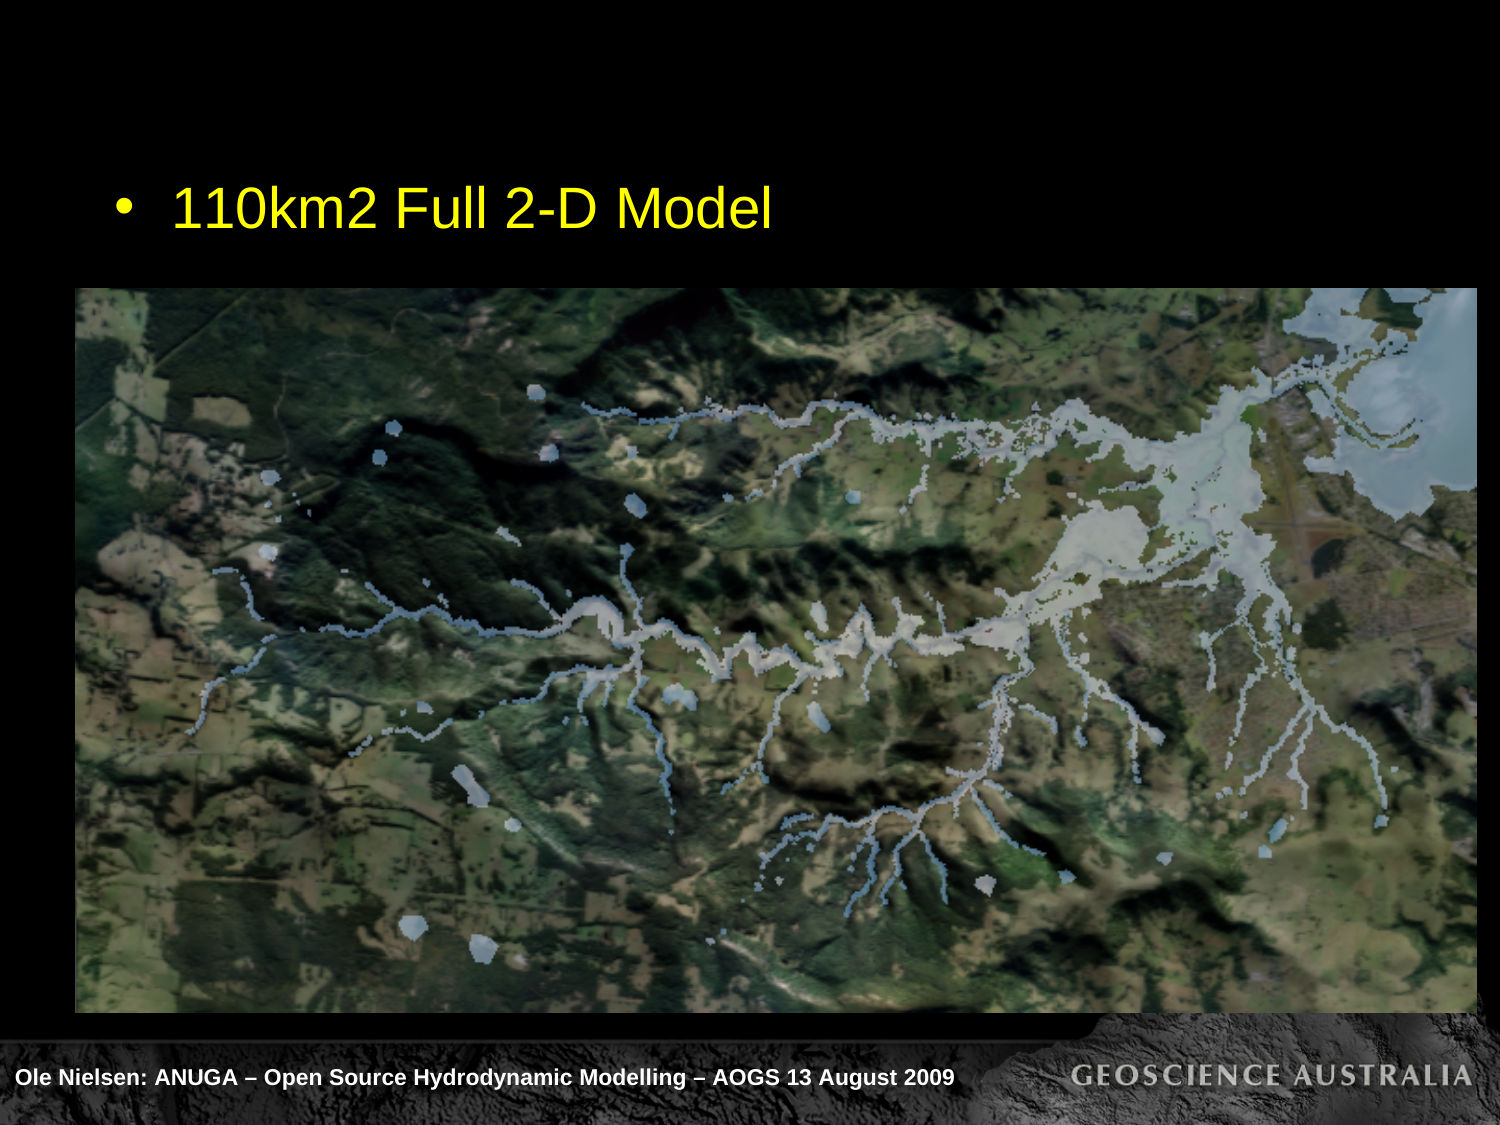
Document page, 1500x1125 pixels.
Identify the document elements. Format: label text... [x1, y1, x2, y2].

picture [0, 0, 1500, 1125]
list 110km2 Full 2-D Model [99, 162, 1375, 288]
